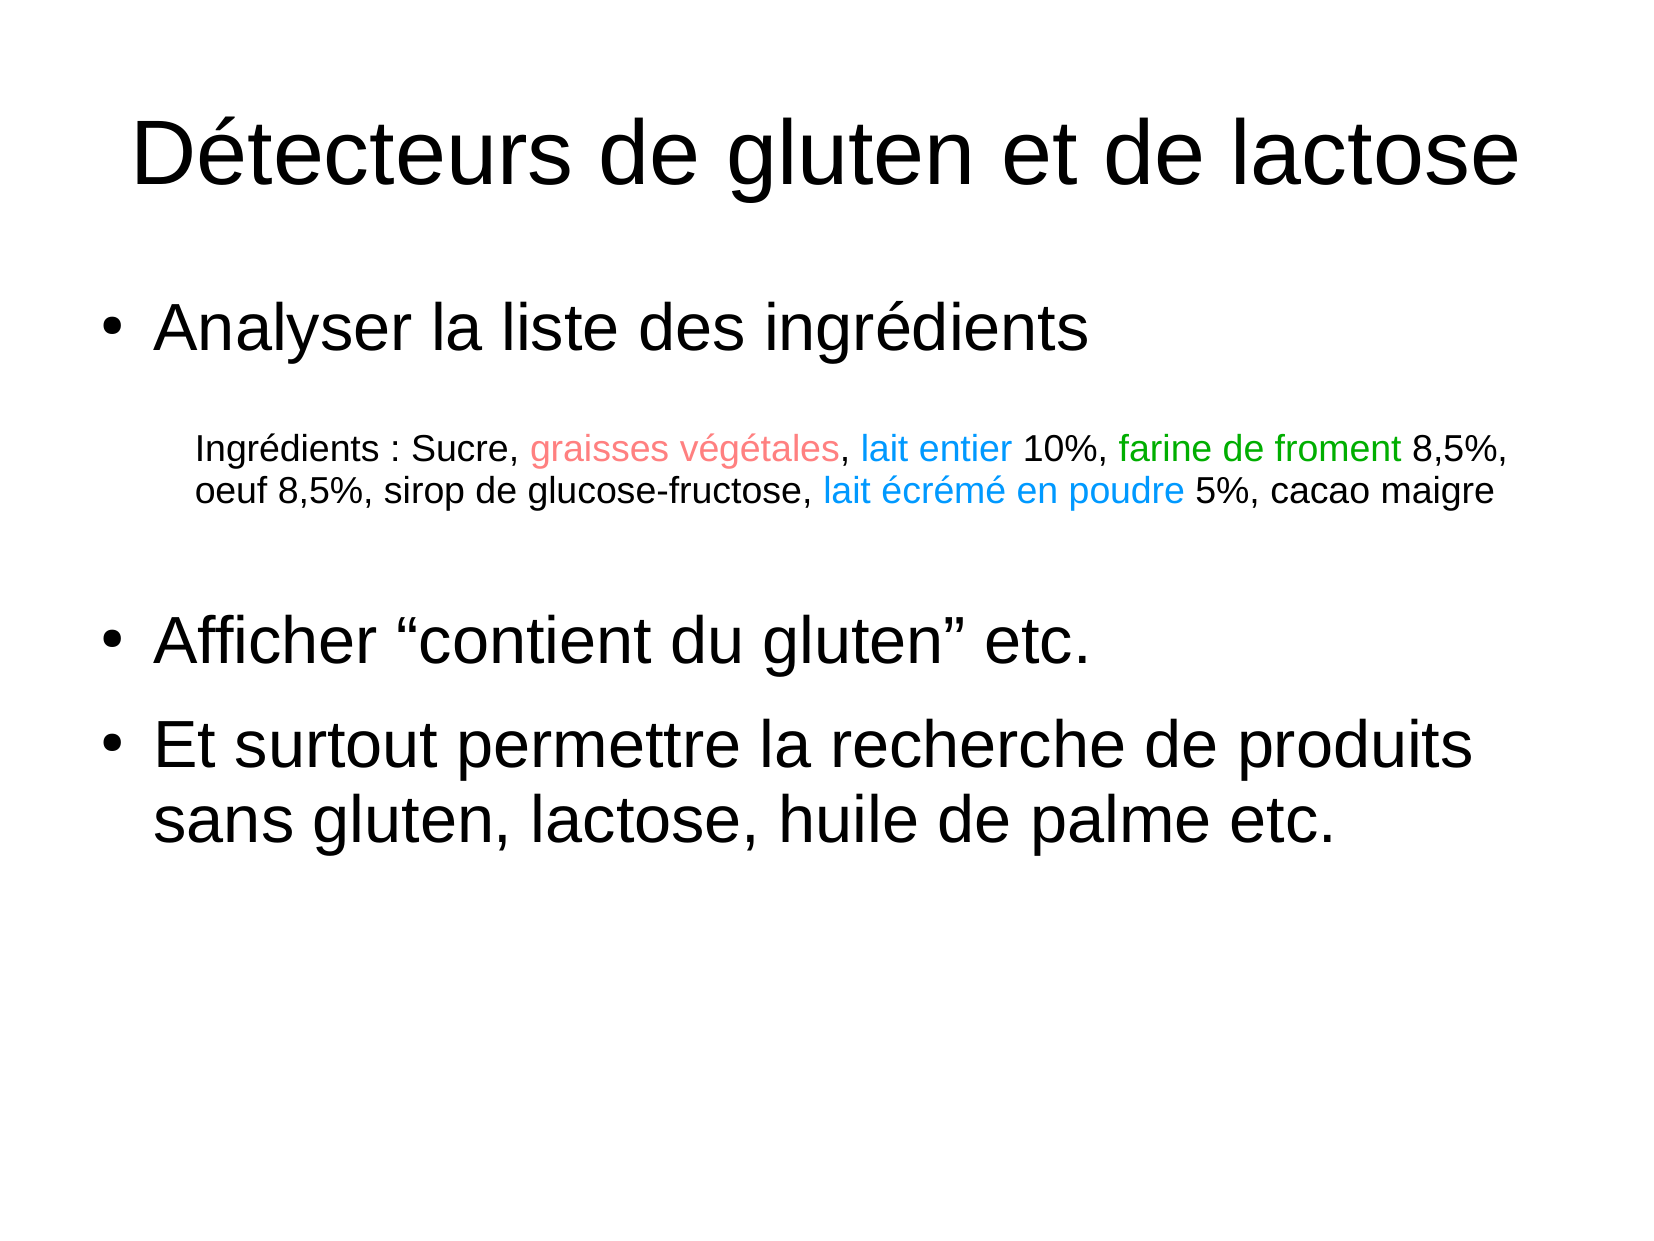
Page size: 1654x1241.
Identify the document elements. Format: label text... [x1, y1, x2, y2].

list Analyser la liste des ingrédients Afficher “contient du gluten” etc. Et surtout permettre la recherche de produits sans gluten, lactose, huile de palme etc. [82, 290, 1571, 1109]
text_box Ingrédients : Sucre, graisses végétales, lait entier 10%, farine de froment 8,5%, oeuf 8,5%, sirop de glucose-fructose, lait écrémé en poudre 5%, cacao maigre [180, 420, 1561, 519]
title Détecteurs de gluten et de lactose [82, 49, 1571, 257]
